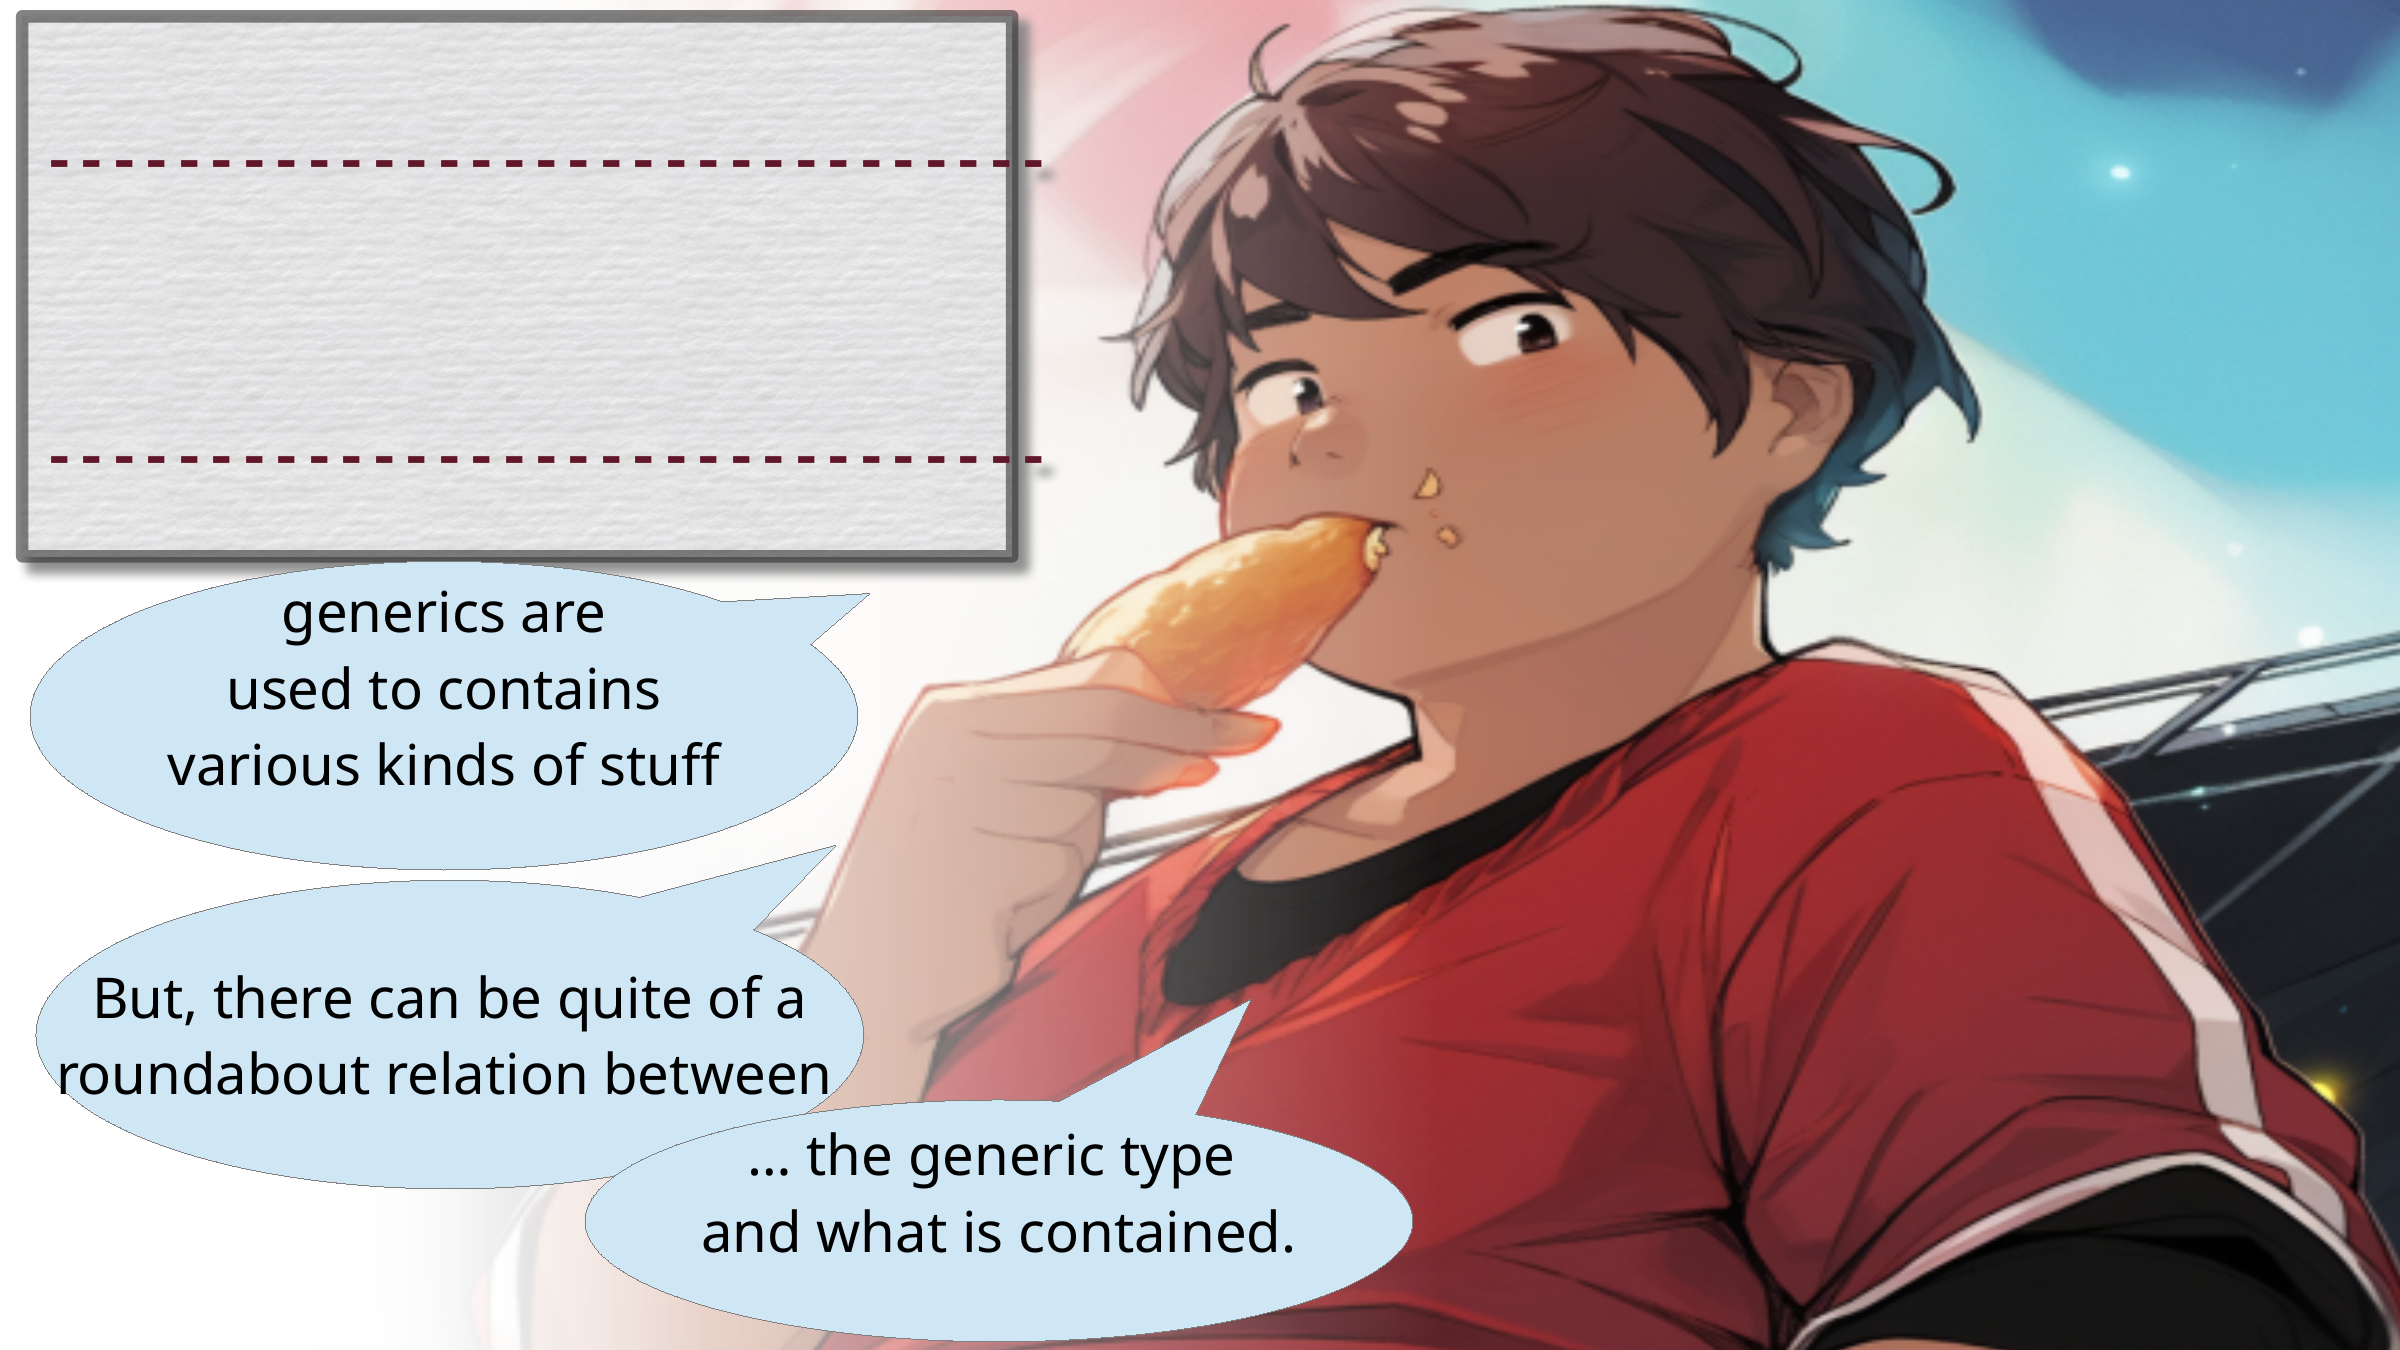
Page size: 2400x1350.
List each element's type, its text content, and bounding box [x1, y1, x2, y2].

picture [1441, 0, 2400, 1350]
text_box But, there can be quite of a roundabout relation between [35, 845, 864, 1189]
text_box [315, 0, 1441, 1350]
text_box … the generic type and what is contained. [585, 999, 1413, 1342]
text_box ------------------------------- ------------------------------- [22, 16, 1013, 557]
text_box generics are used to contains various kinds of stuff [30, 561, 870, 871]
